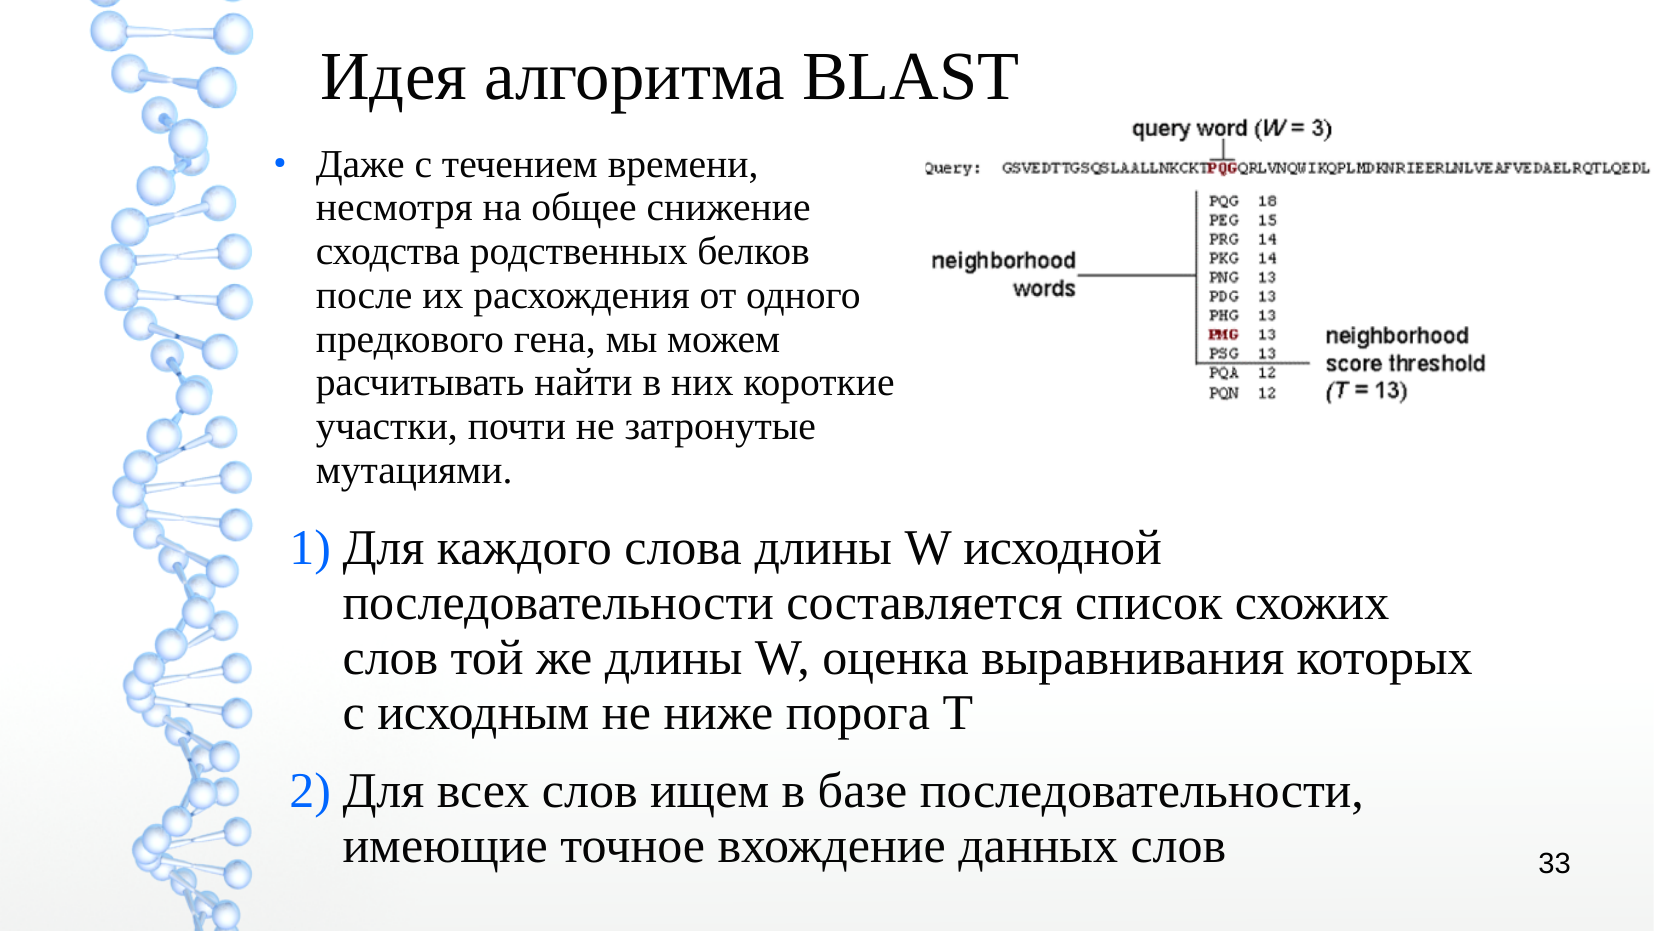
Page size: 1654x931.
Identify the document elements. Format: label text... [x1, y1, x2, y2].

list Для каждого слова длины W исходной последовательности составляется список схожих слов той же длины W, оценка выравнивания которых с исходным не ниже порога T Для всех слов ищем в базе последовательности, имеющие точное вхождение данных слов [271, 519, 1477, 896]
picture [0, 0, 1654, 931]
list Даже с течением времени, несмотря на общее снижение сходства родственных белков после их расхождения от одного предкового гена, мы можем расчитывать найти в них короткие участки, почти не затронутые мутациями. [259, 141, 909, 497]
title Идея алгоритма BLAST [5, 0, 1335, 154]
